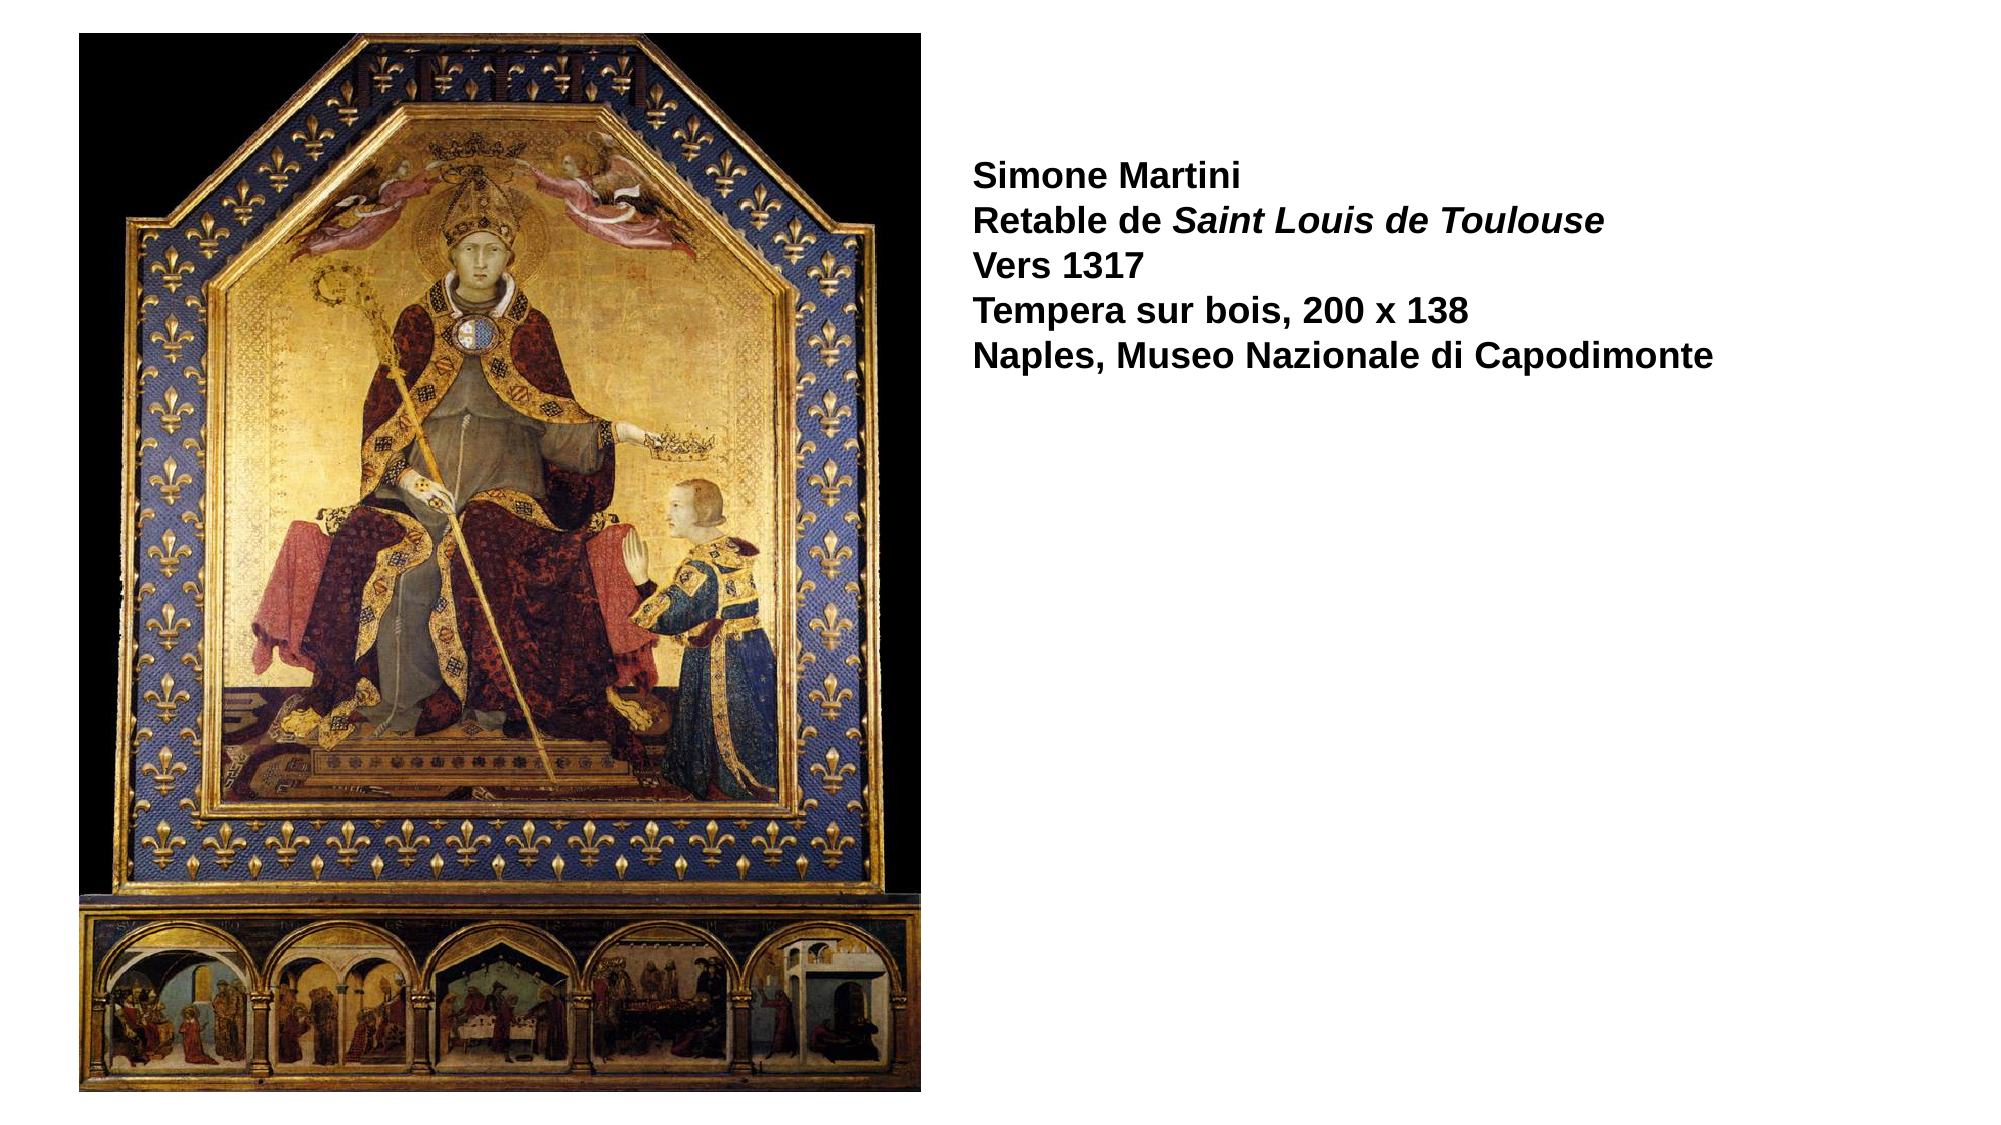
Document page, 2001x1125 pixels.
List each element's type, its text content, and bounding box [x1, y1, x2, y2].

picture [79, 33, 921, 1092]
text_box Simone Martini Retable de Saint Louis de Toulouse Vers 1317 Tempera sur bois, 200 x 138 Naples, Museo Nazionale di Capodimonte [957, 143, 1958, 384]
